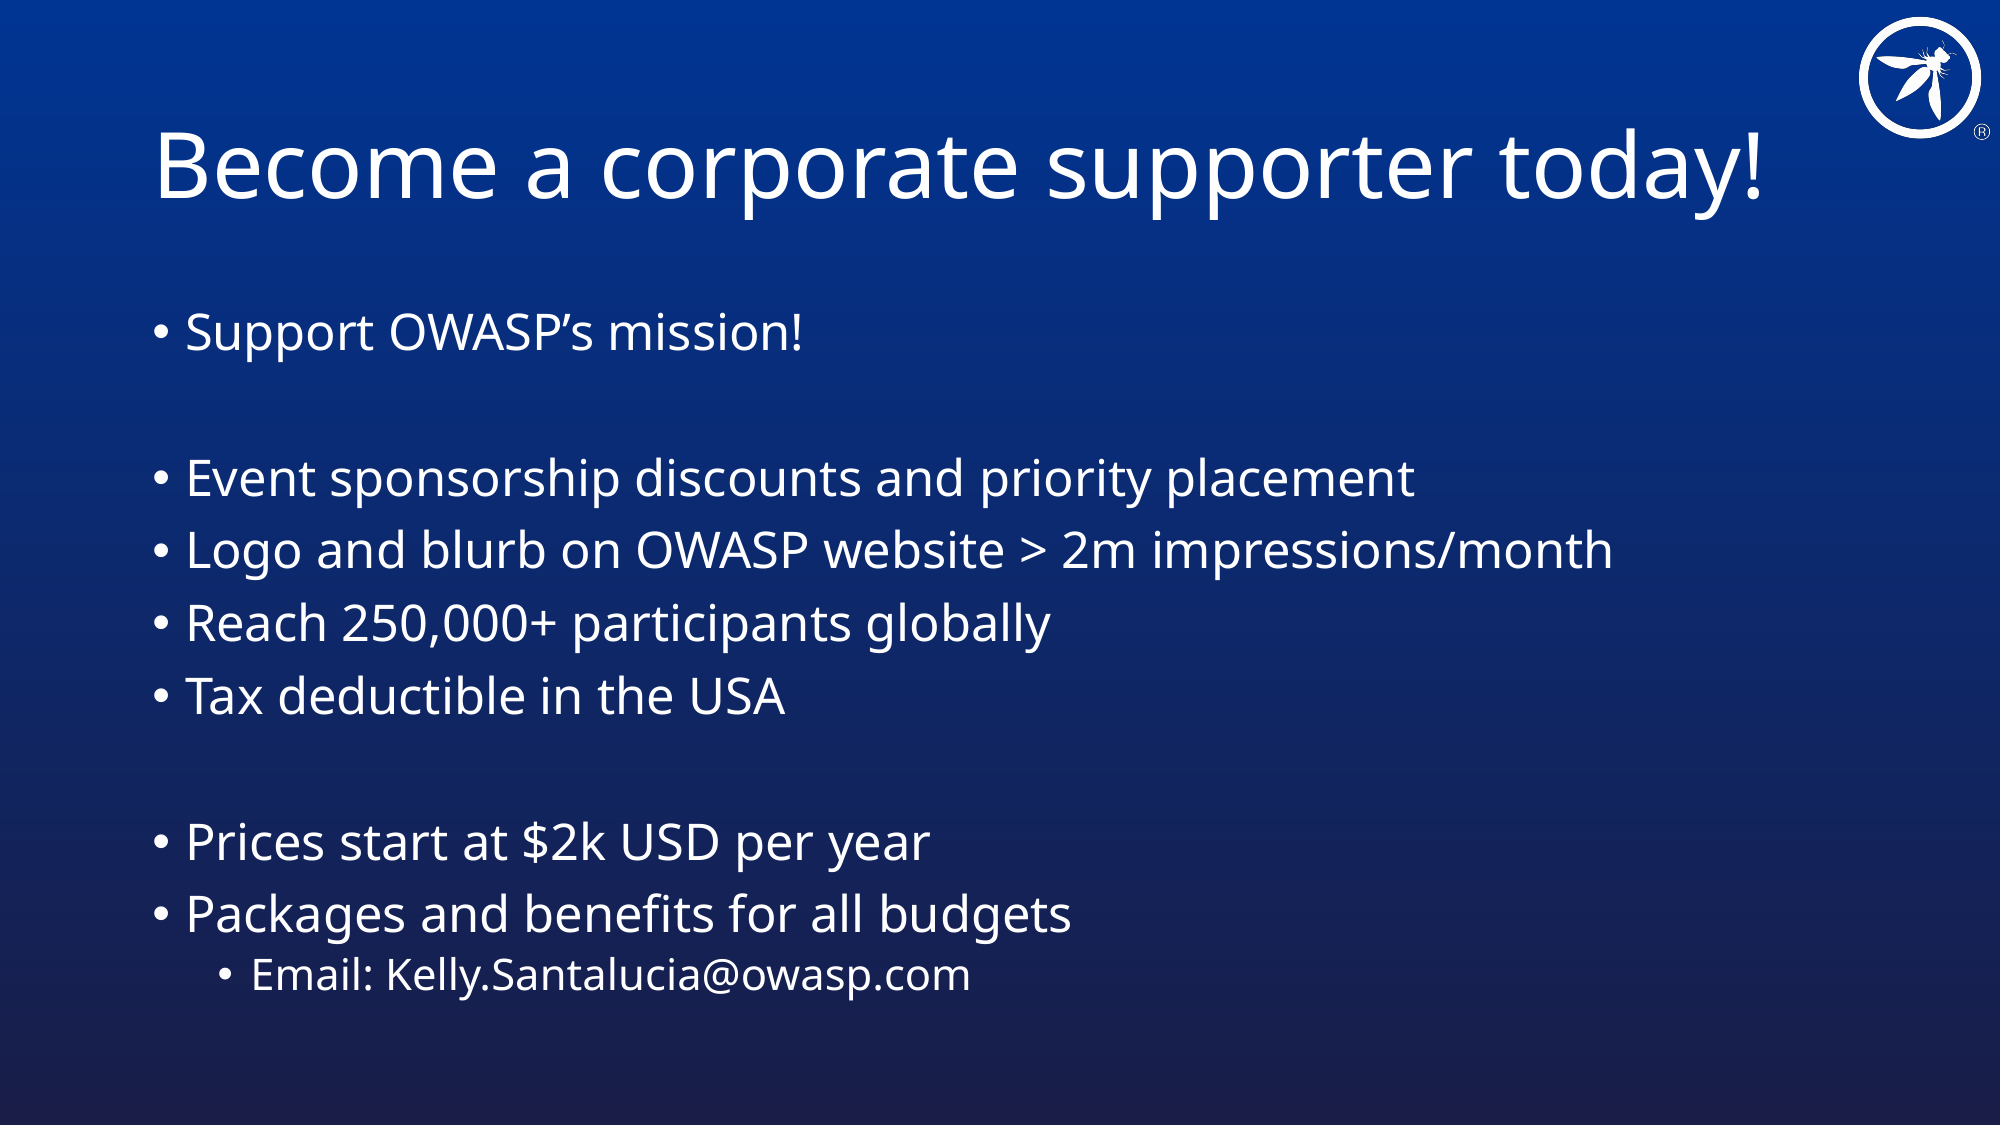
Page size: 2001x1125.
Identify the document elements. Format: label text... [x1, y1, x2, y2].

picture [1797, 0, 2001, 200]
list Support OWASP’s mission! Event sponsorship discounts and priority placement Logo and blurb on OWASP website > 2m impressions/month Reach 250,000+ participants globally Tax deductible in the USA Prices start at $2k USD per year Packages and benefits for all budgets Email: Kelly.Santalucia@owasp.com [137, 299, 1863, 1014]
title Become a corporate supporter today! [137, 59, 1863, 278]
